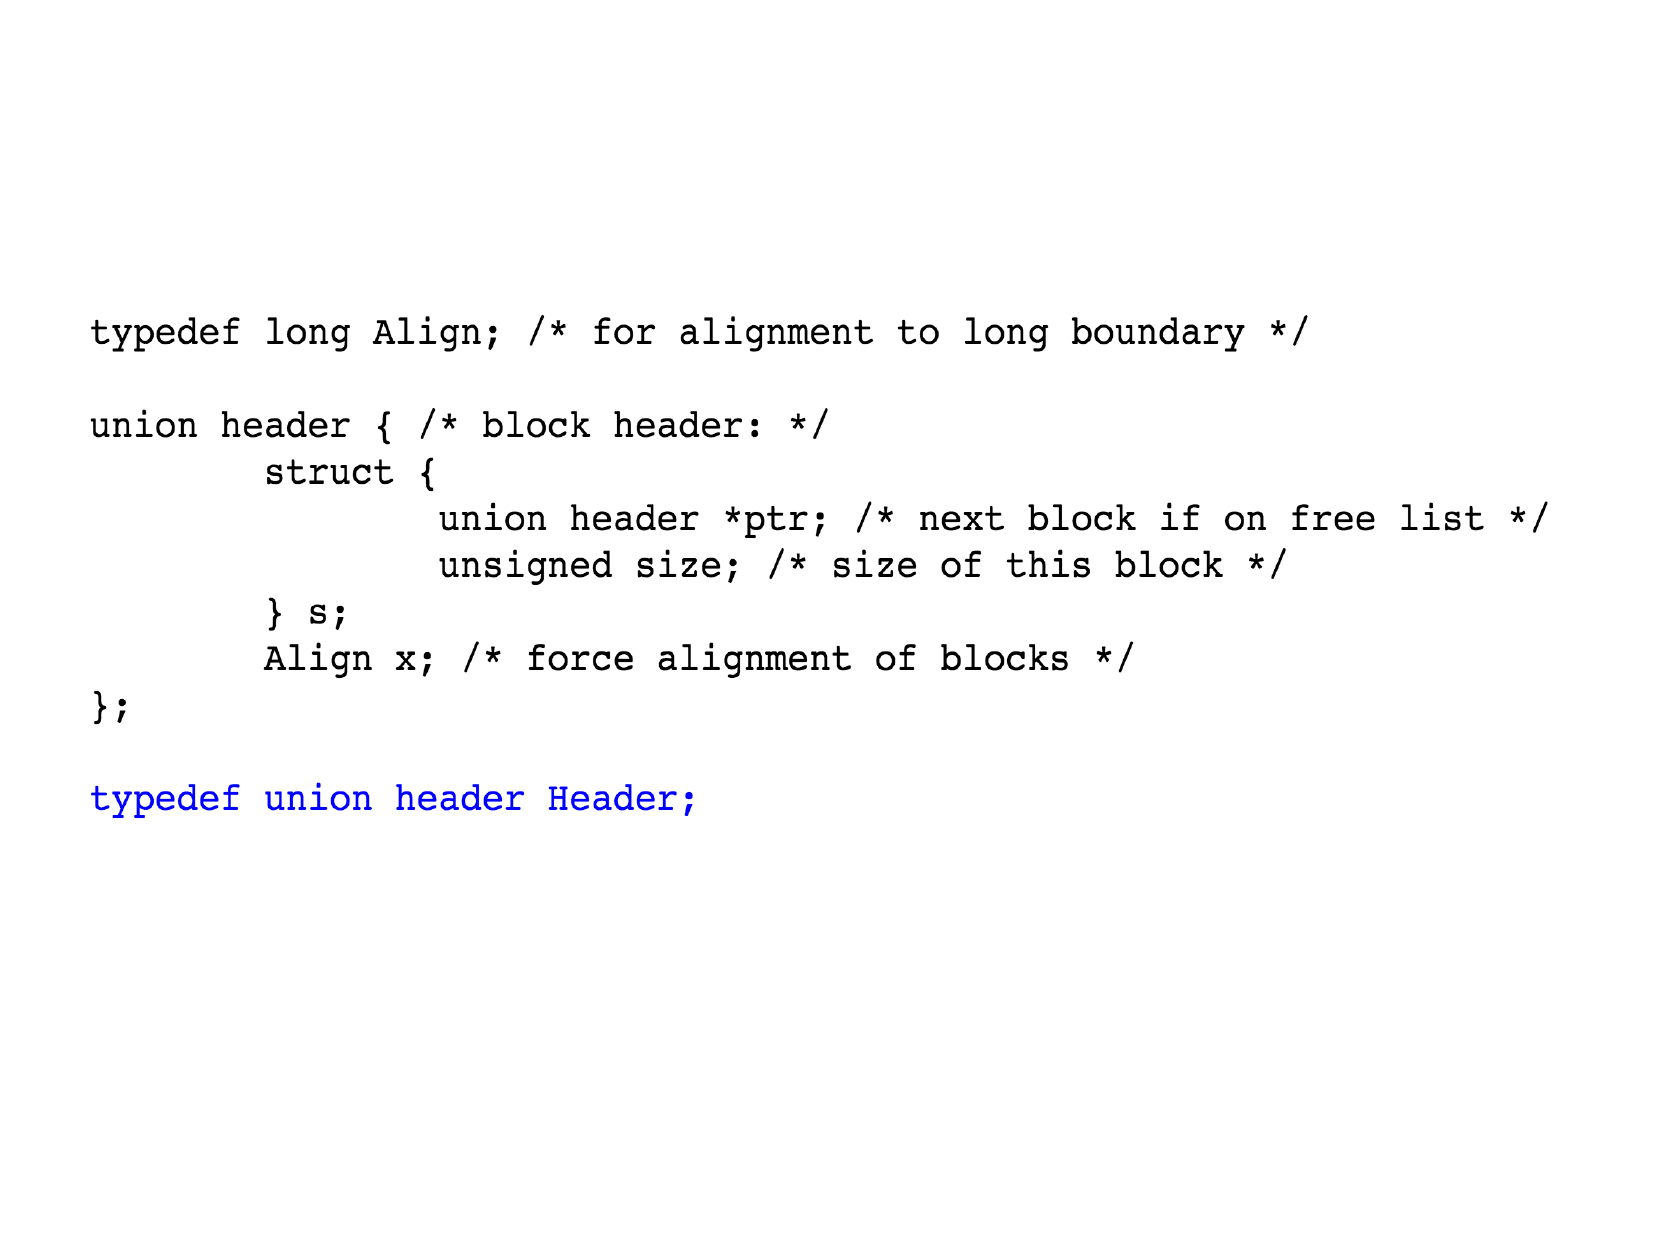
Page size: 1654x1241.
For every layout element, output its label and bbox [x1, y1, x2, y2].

picture [82, 303, 1571, 847]
